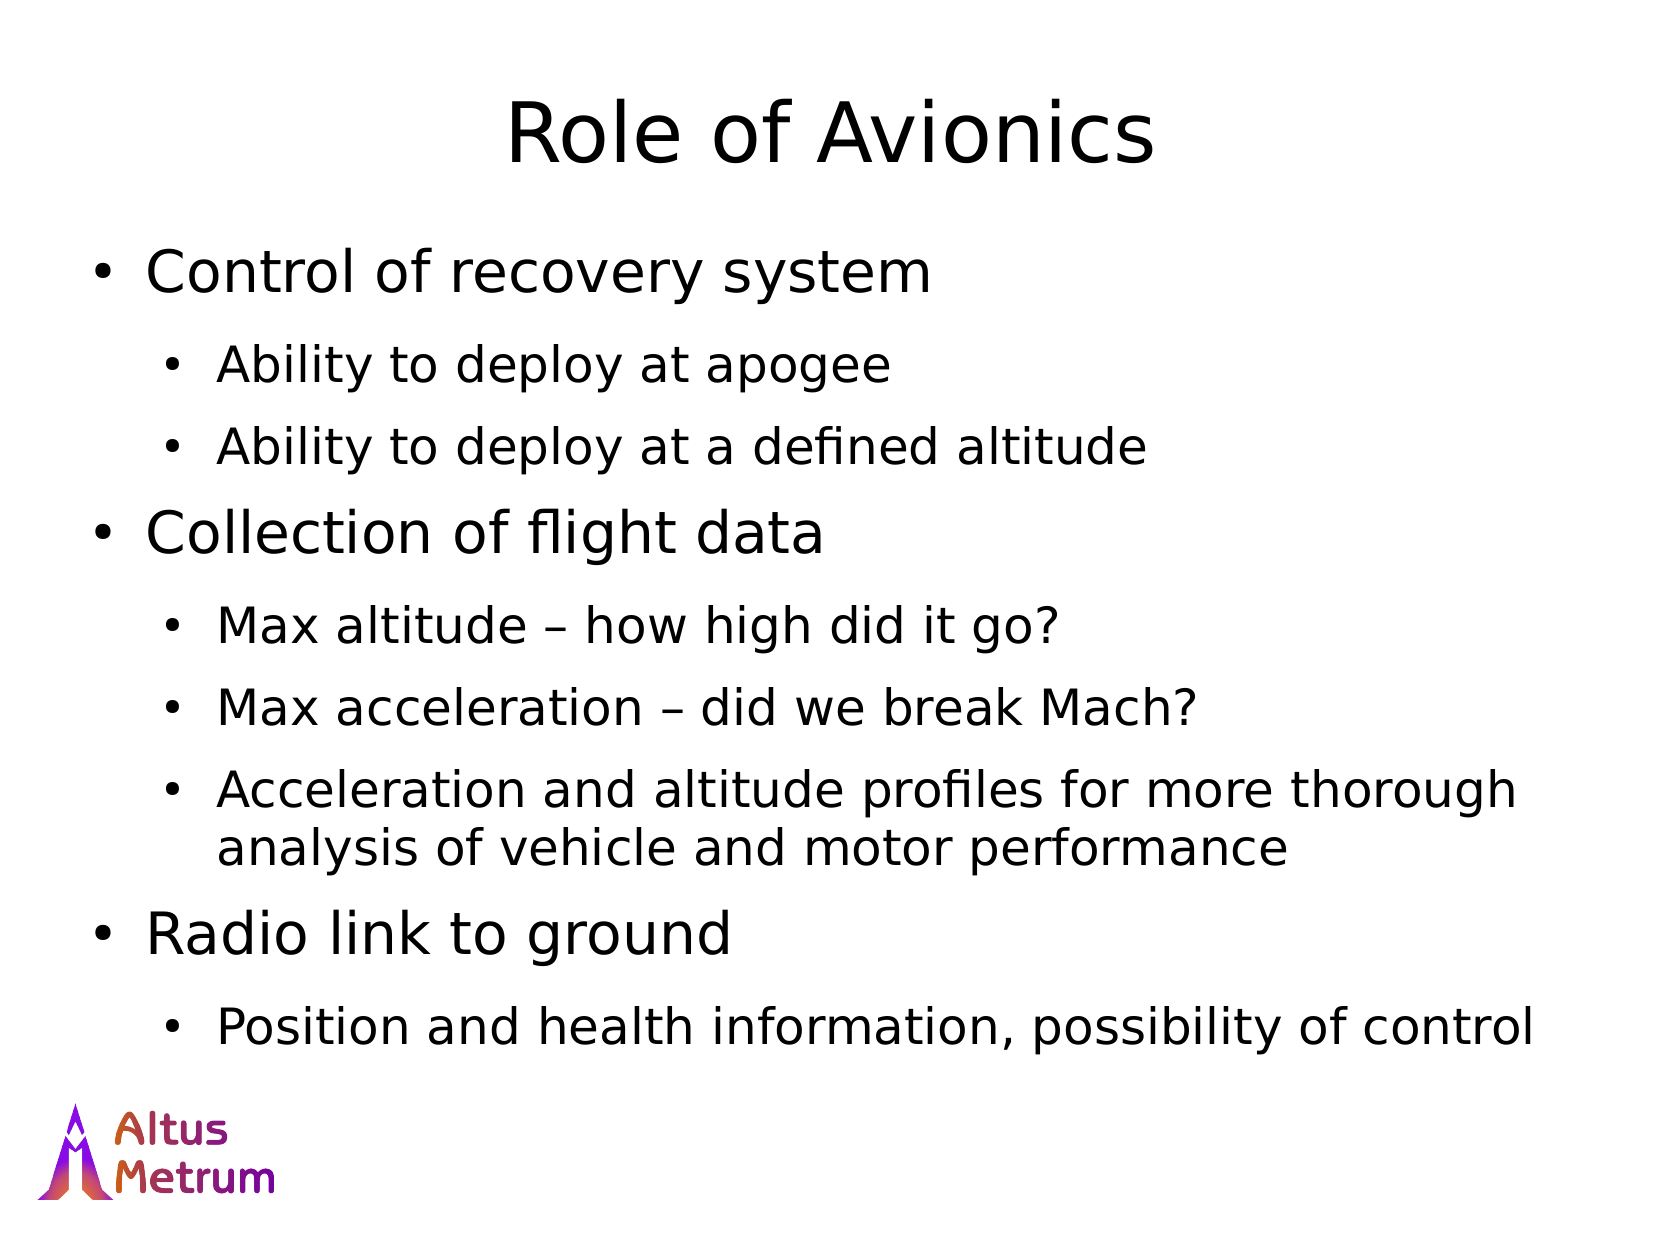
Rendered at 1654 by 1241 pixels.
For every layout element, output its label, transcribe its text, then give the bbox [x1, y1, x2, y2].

title Role of Avionics [86, 37, 1576, 230]
picture [37, 1103, 274, 1200]
list Control of recovery system Ability to deploy at apogee Ability to deploy at a defined altitude Collection of flight data Max altitude – how high did it go? Max acceleration – did we break Mach? Acceleration and altitude profiles for more thorough analysis of vehicle and motor performance Radio link to ground Position and health information, possibility of control [75, 238, 1564, 1126]
